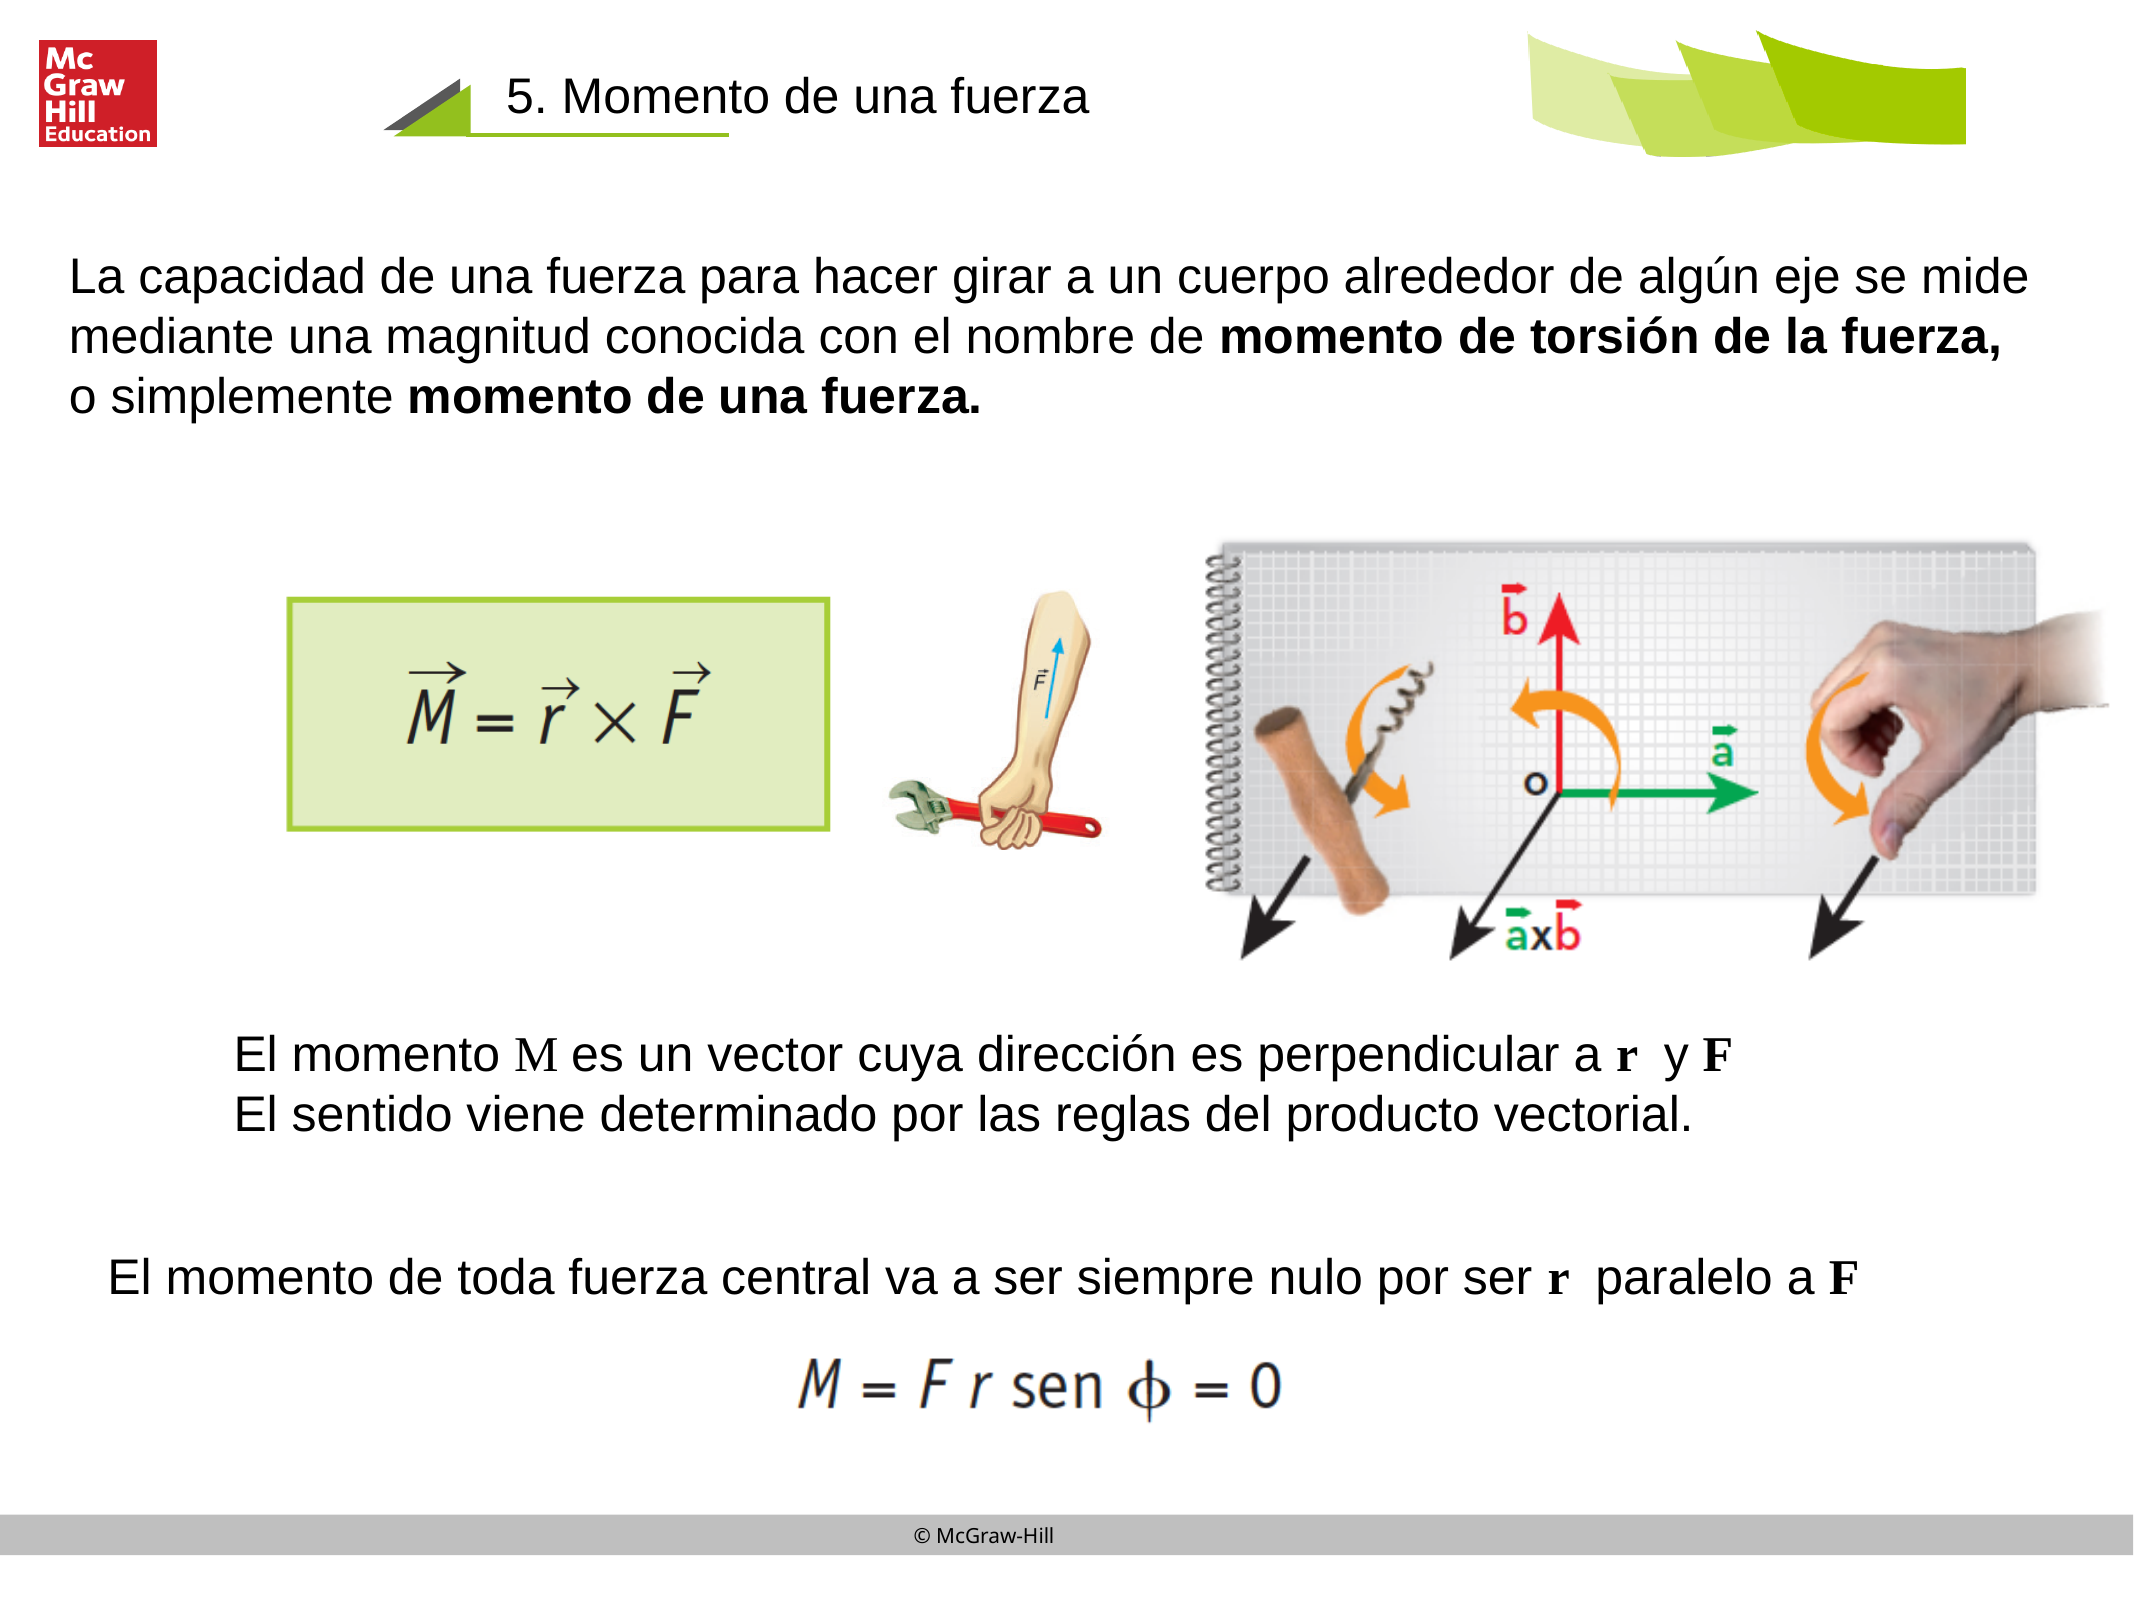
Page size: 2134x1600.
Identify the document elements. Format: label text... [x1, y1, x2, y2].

picture [778, 1338, 1303, 1433]
text_box © McGraw-Hill [707, 1514, 1261, 1555]
picture [1387, 30, 1966, 157]
text_box 5. Momento de una fuerza [497, 54, 1099, 132]
picture [266, 493, 2122, 988]
picture [39, 40, 157, 147]
text_box El momento de toda fuerza central va a ser siempre nulo por ser r paralelo a F [99, 1235, 1868, 1313]
text_box El momento M es un vector cuya dirección es perpendicular a r y F El sentido viene determinado por las reglas del producto vectorial. [225, 1013, 1742, 1151]
text_box La capacidad de una fuerza para hacer girar a un cuerpo alrededor de algún eje se mide mediante una magnitud conocida con el nombre de momento de torsión de la fuerza, o simplemente momento de una fuerza. [60, 234, 2054, 432]
text_box [383, 78, 471, 137]
text_box [0, 1514, 2134, 1556]
